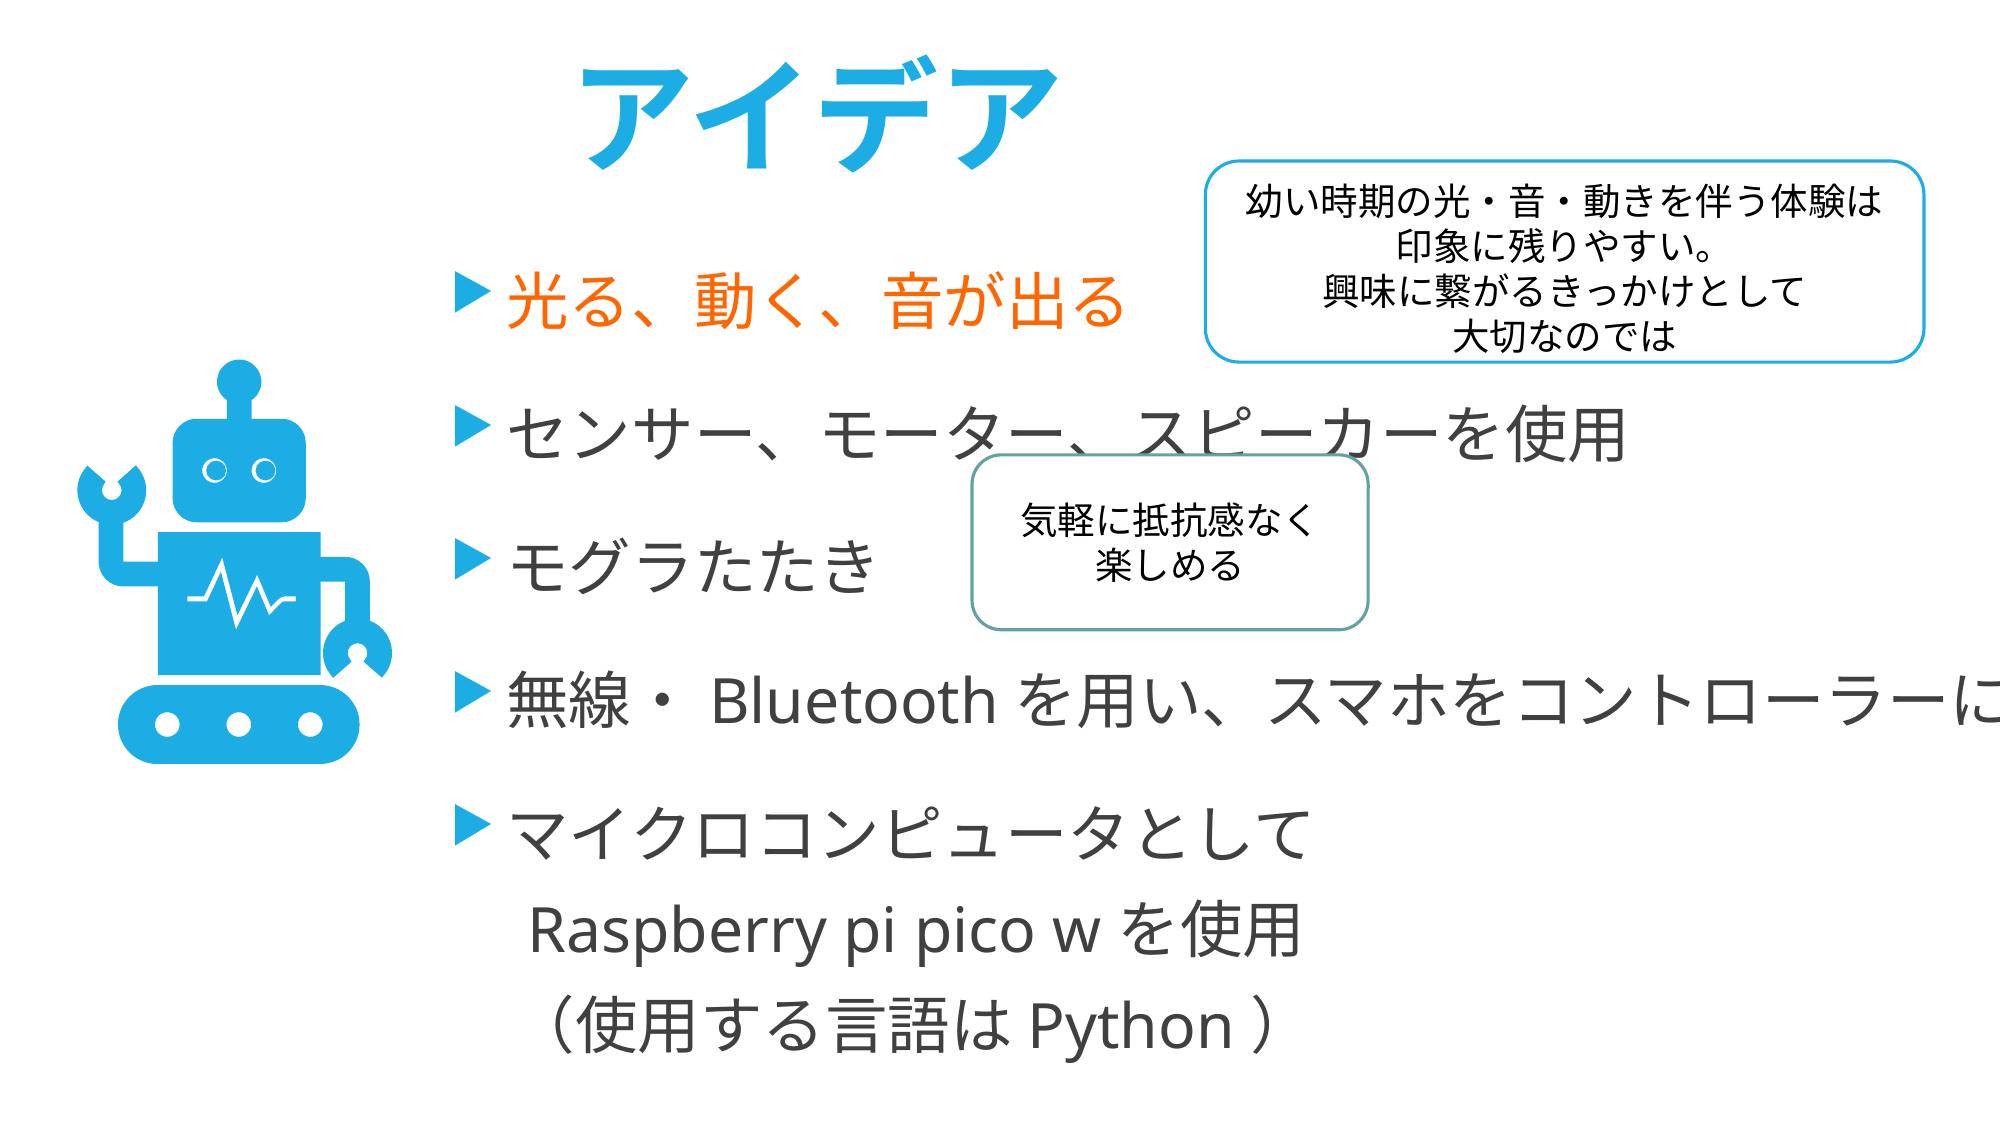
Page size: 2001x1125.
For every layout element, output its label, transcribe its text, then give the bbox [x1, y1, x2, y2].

title アイデア [111, 30, 1522, 248]
picture [0, 329, 479, 809]
text_box 幼い時期の光・音・動きを伴う体験は 印象に残りやすい。 興味に繋がるきっかけとして 大切なのでは [1205, 160, 1924, 363]
list 光る、動く、音が出る センサー、モーター、スピーカーを使用 モグラたたき 無線・Bluetoothを用い、スマホをコントローラーに マイクロコンピュータとして Raspberry pi pico wを使用 （使用する言語はPython） [435, 216, 2000, 1095]
text_box 気軽に抵抗感なく 楽しめる [972, 454, 1369, 630]
